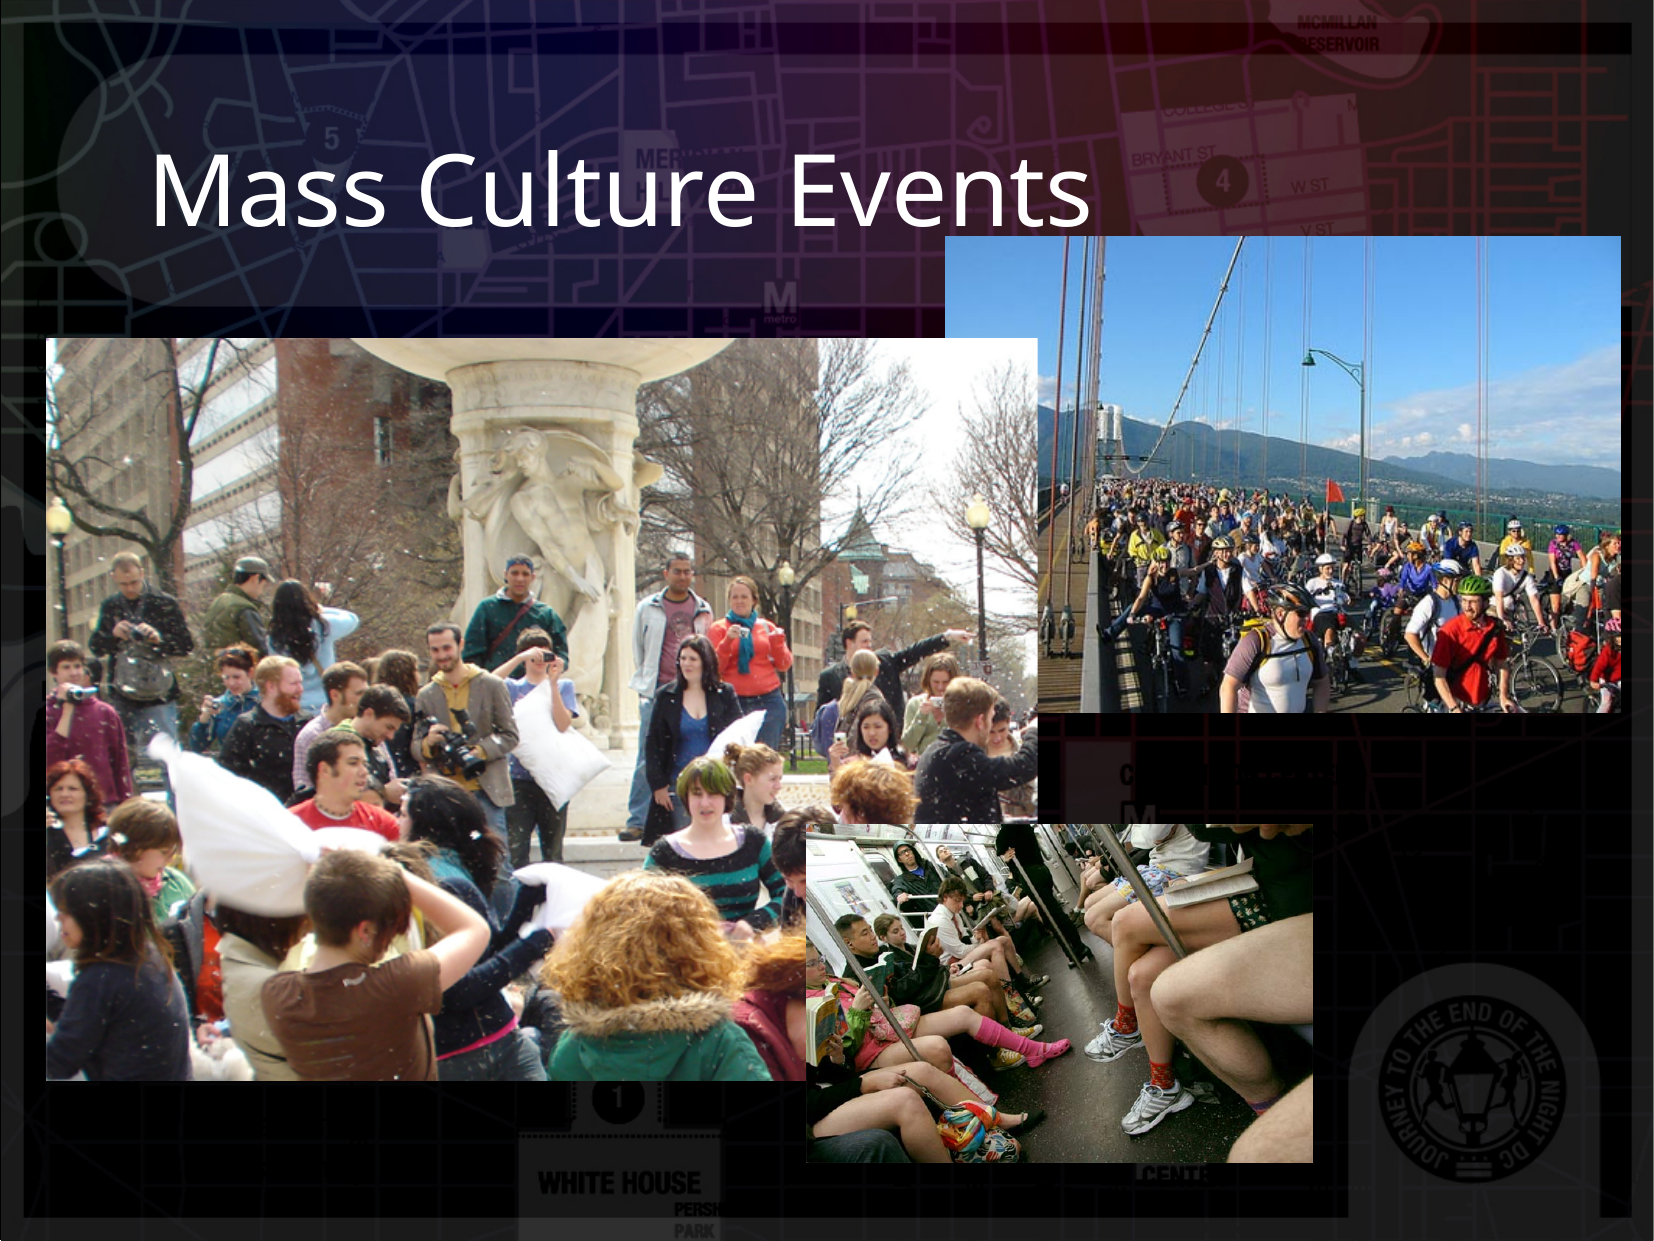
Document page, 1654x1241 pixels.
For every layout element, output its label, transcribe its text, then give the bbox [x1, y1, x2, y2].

picture [1, 0, 1654, 1241]
text_box Mass Culture Events [132, 112, 1595, 249]
